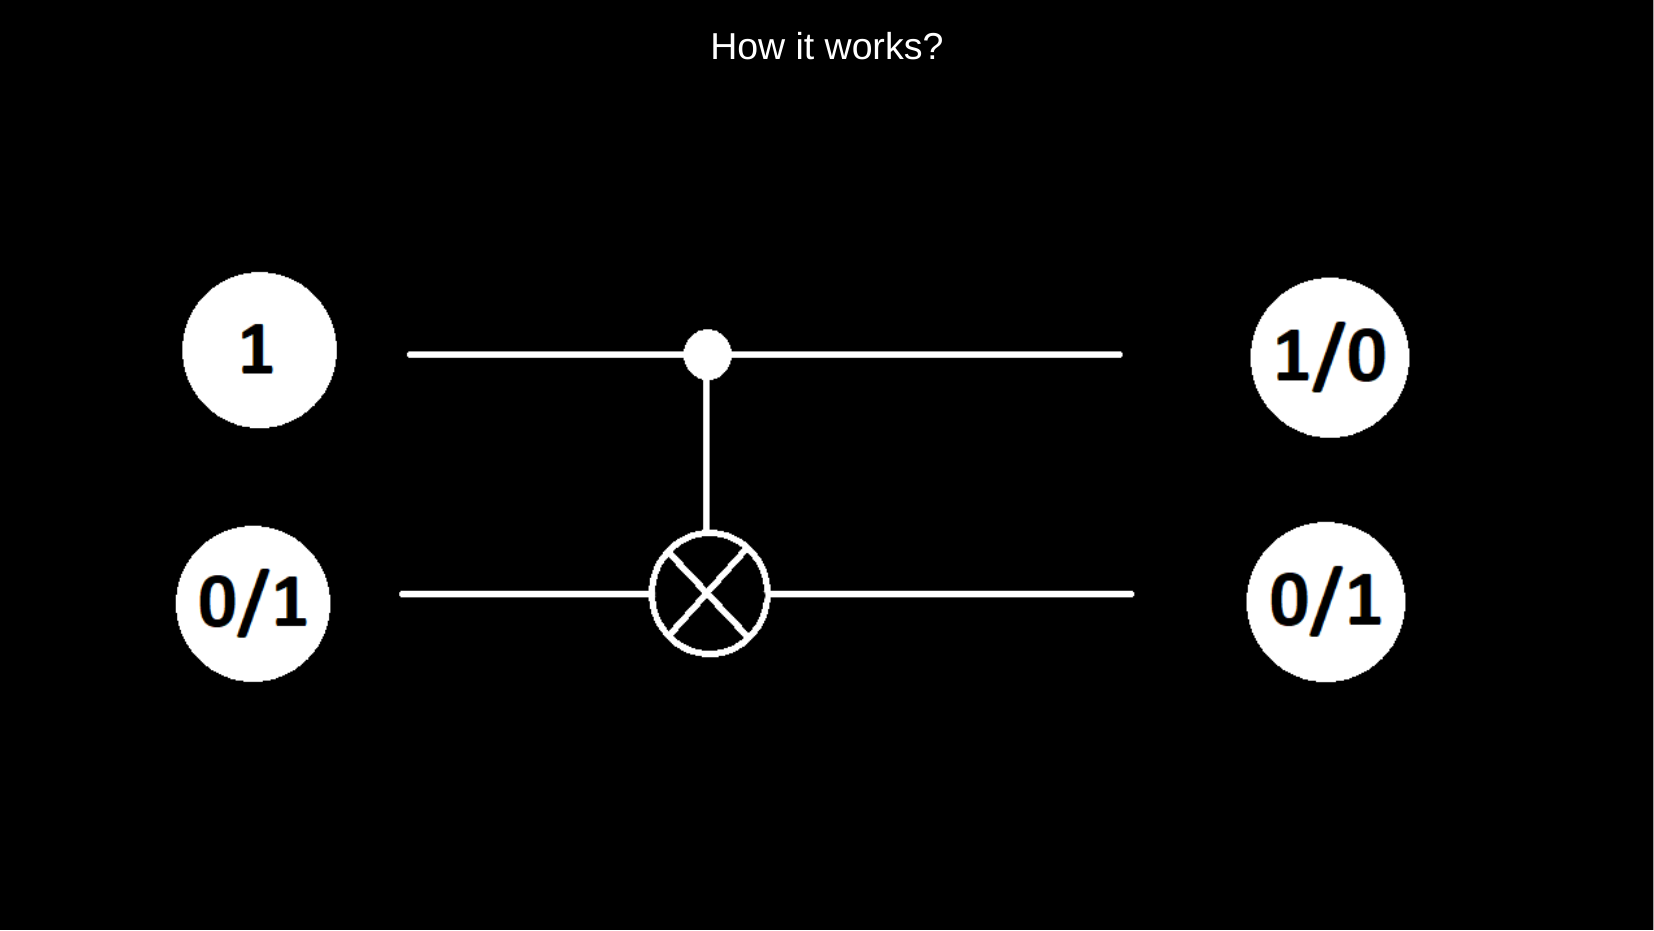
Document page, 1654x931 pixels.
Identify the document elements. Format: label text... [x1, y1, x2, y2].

picture [1200, 187, 1471, 730]
picture [150, 224, 1163, 712]
text_box How it works? [0, 18, 1654, 76]
